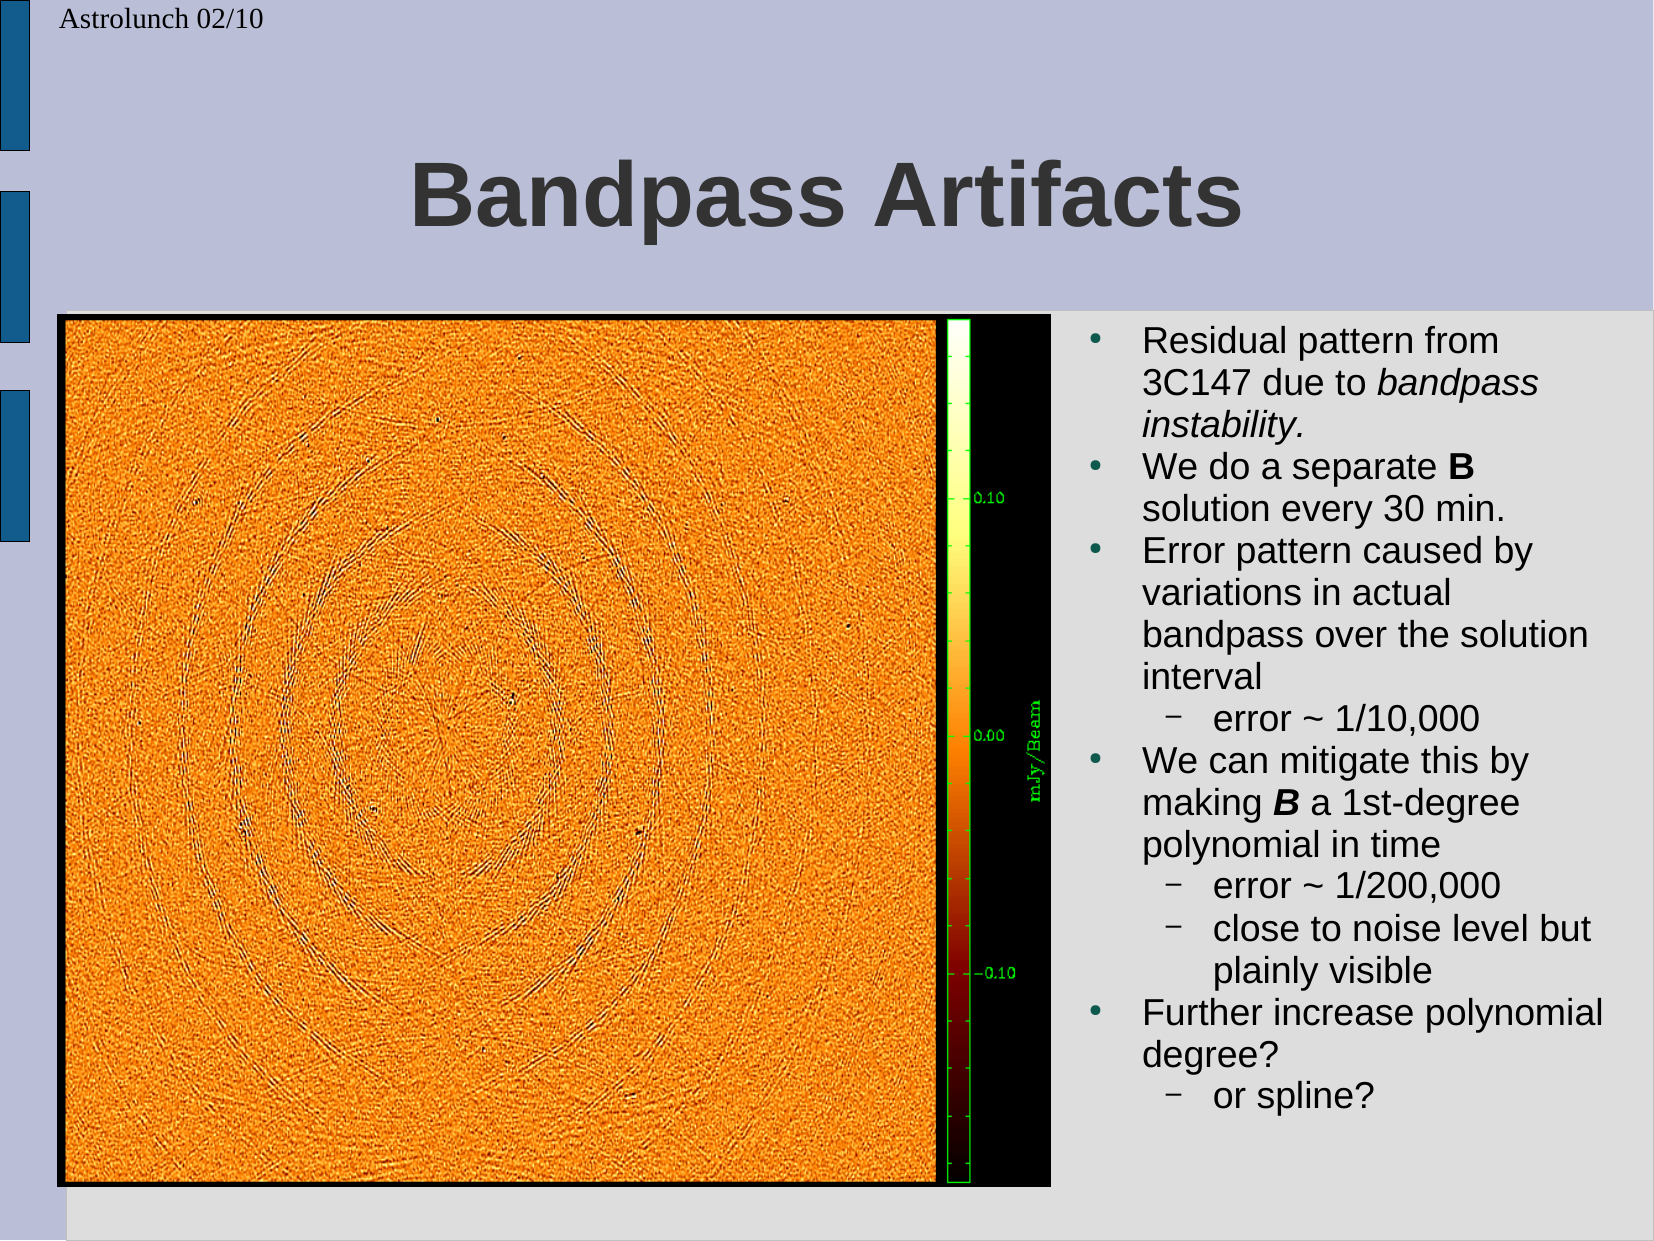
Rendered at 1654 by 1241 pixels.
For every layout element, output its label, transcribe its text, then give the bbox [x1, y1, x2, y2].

picture [57, 314, 1051, 1187]
title Bandpass Artifacts [121, 91, 1534, 299]
list Residual pattern from 3C147 due to bandpass instability. We do a separate B solution every 30 min. Error pattern caused by variations in actual bandpass over the solution interval error ~ 1/10,000 We can mitigate this by making B a 1st-degree polynomial in time error ~ 1/200,000 close to noise level but plainly visible Further increase polynomial degree? or spline? [1071, 319, 1611, 1163]
